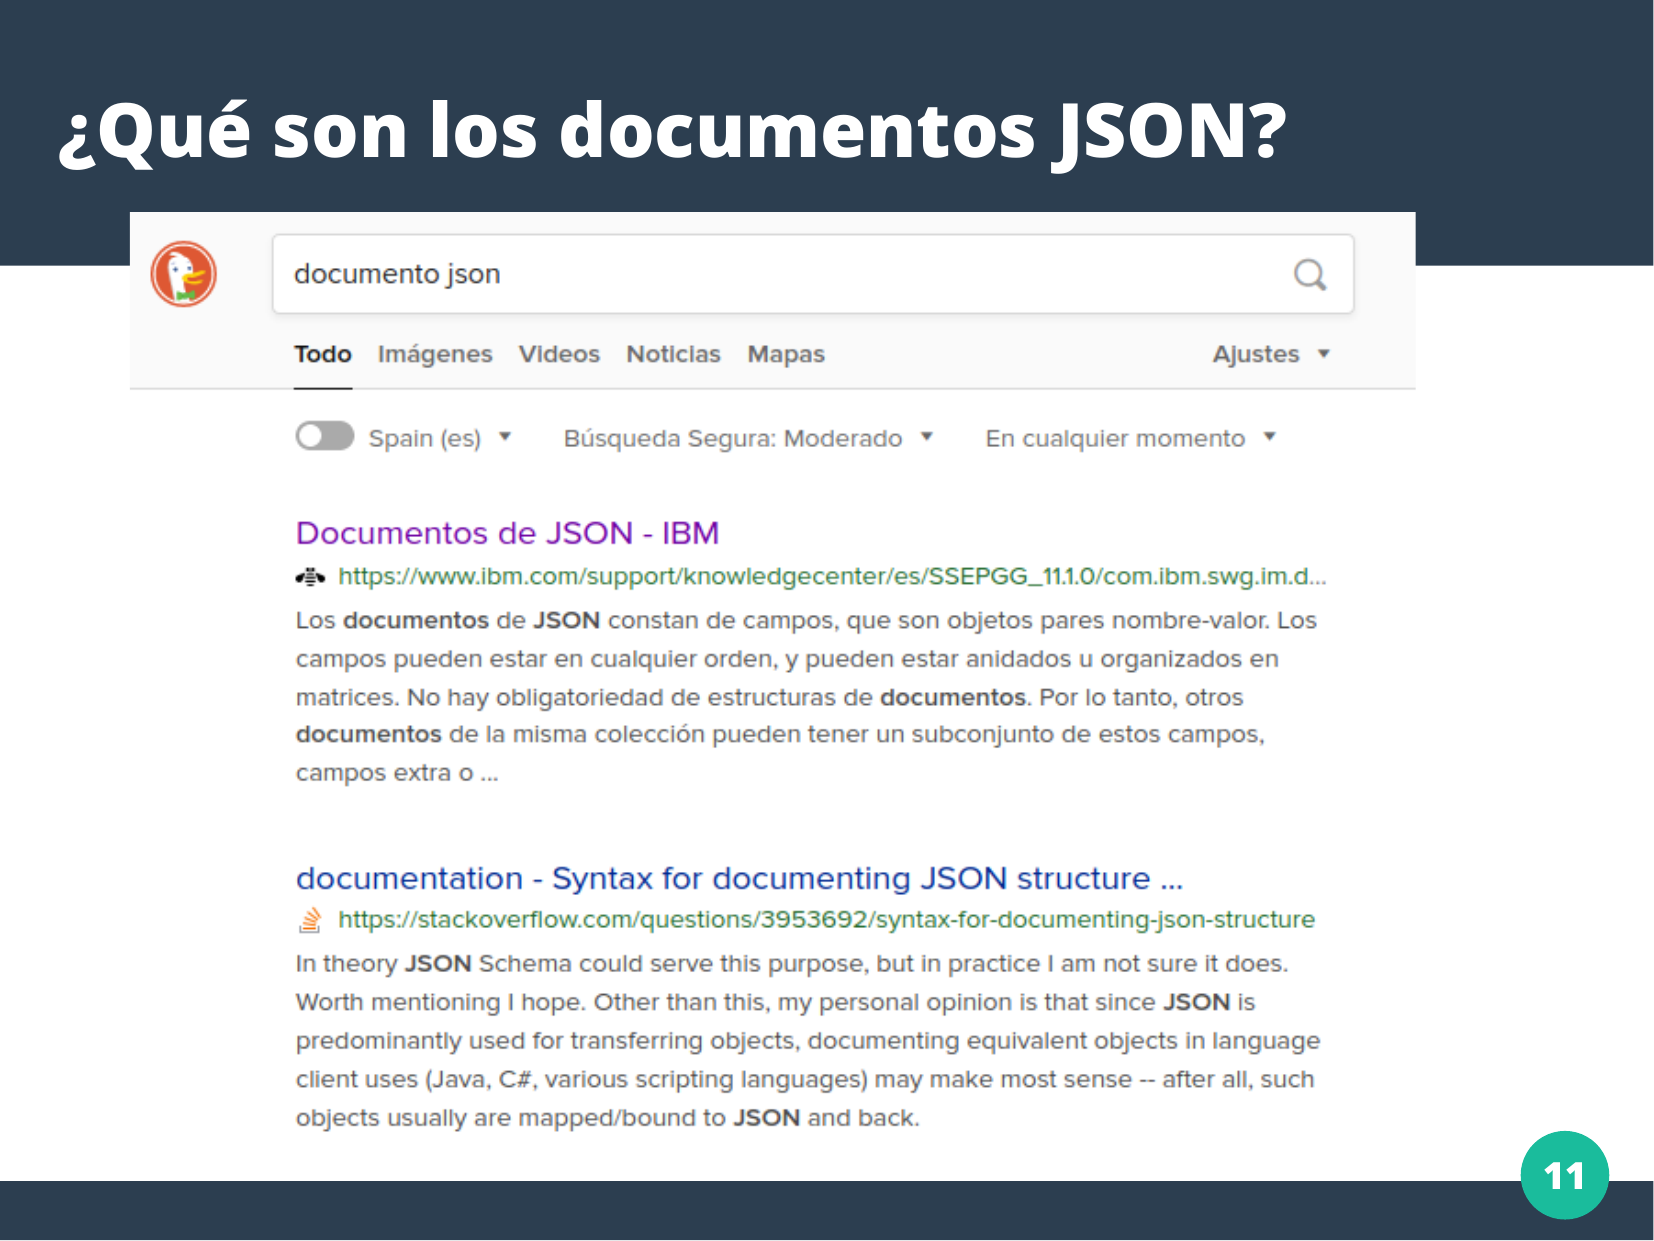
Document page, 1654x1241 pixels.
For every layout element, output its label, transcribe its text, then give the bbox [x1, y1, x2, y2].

picture [129, 212, 1416, 1170]
title ¿Qué son los documentos JSON? [59, 49, 1595, 207]
